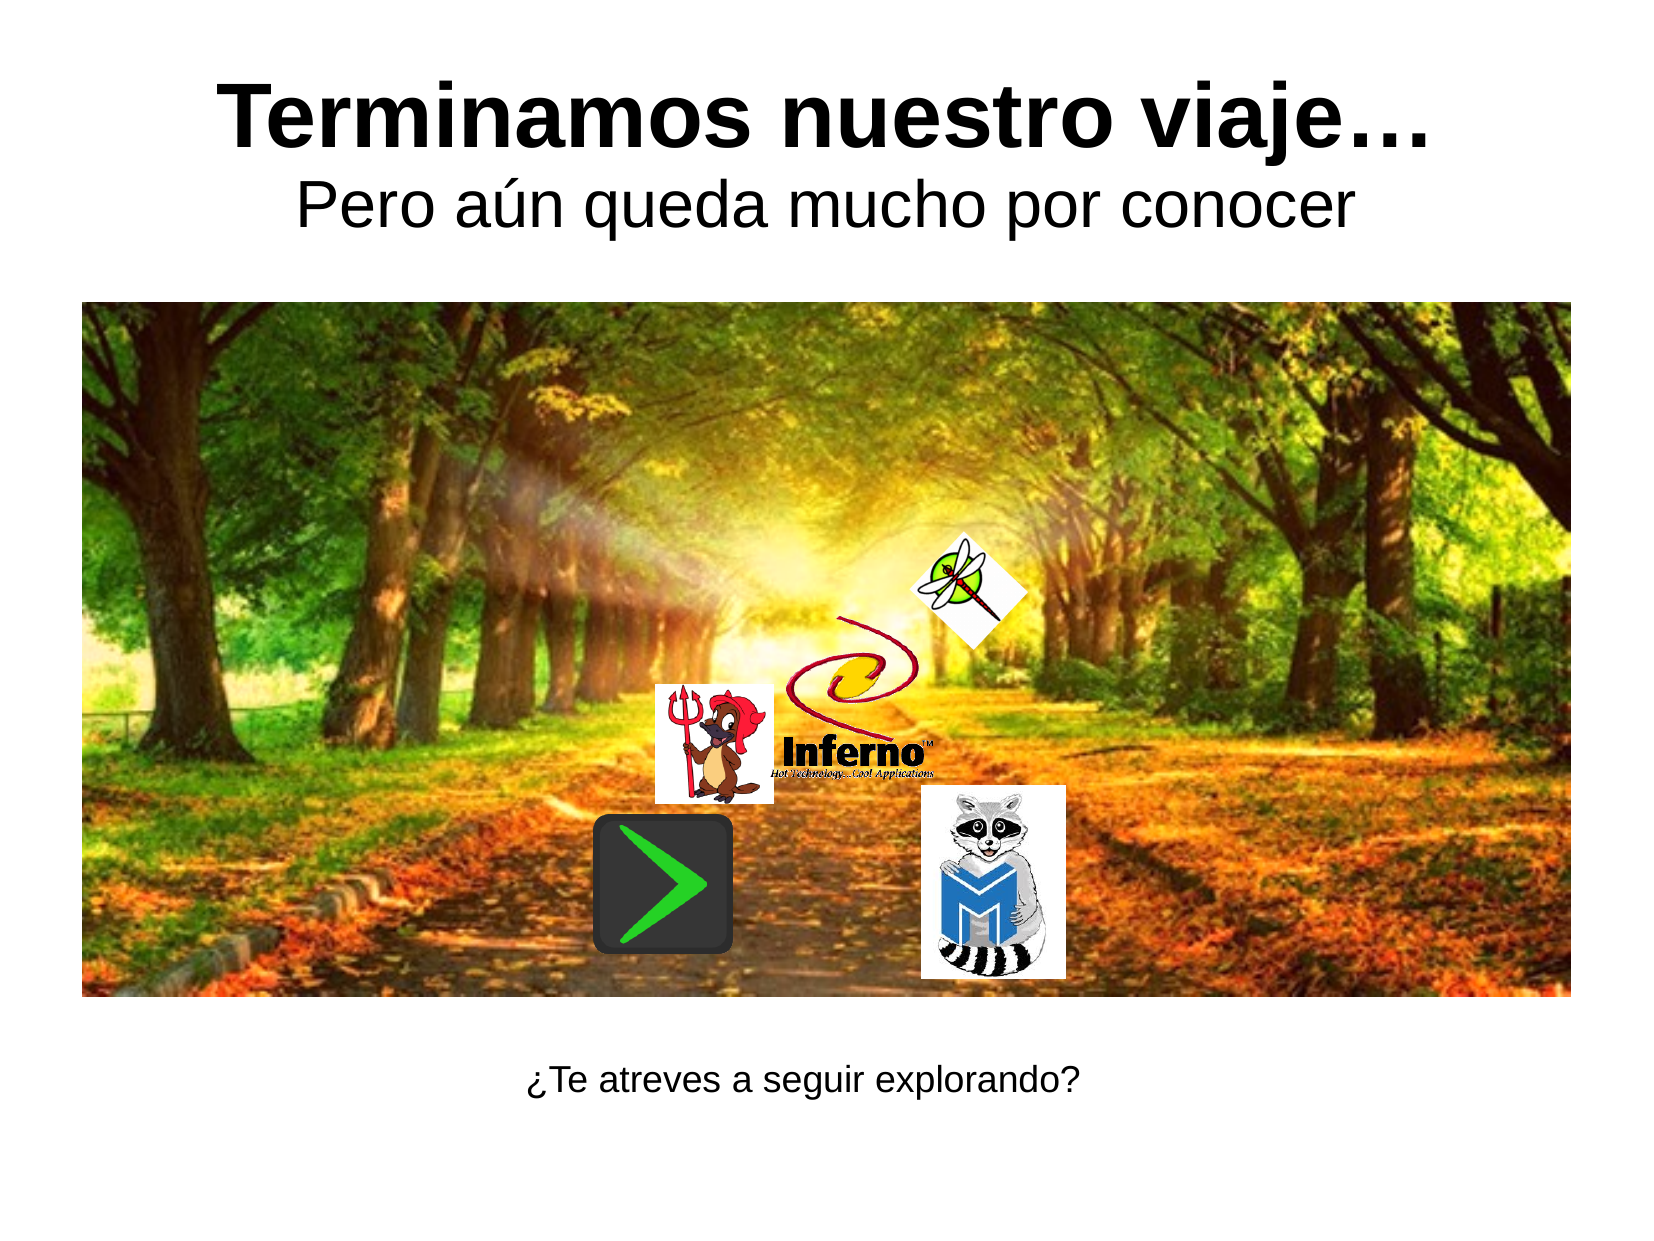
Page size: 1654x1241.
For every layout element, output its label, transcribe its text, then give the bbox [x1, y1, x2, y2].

picture [82, 302, 1571, 997]
title Terminamos nuestro viaje… Pero aún queda mucho por conocer [82, 49, 1571, 257]
text_box ¿Te atreves a seguir explorando? [377, 1051, 1229, 1108]
